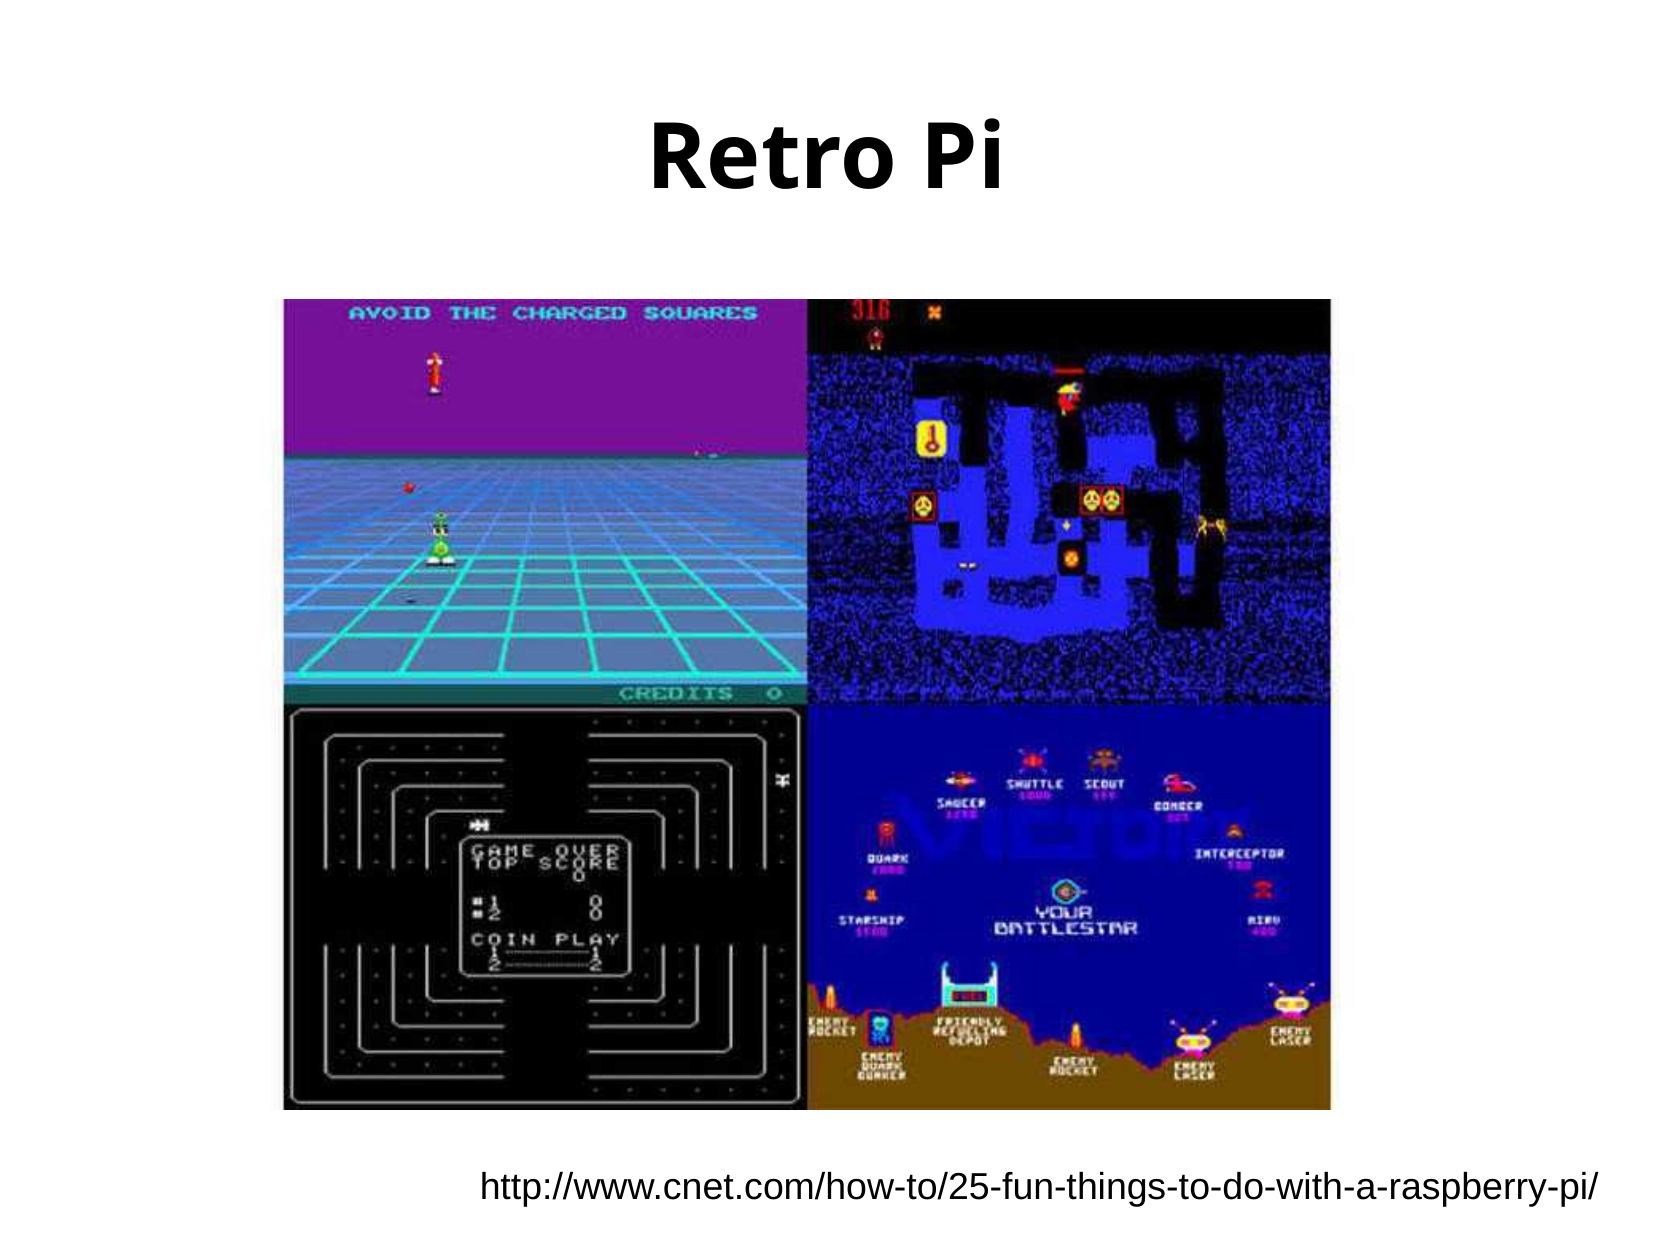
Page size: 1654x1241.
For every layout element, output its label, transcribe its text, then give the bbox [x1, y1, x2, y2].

picture [195, 299, 1420, 1110]
title Retro Pi [82, 49, 1571, 257]
text_box http://www.cnet.com/how-to/25-fun-things-to-do-with-a-raspberry-pi/ [465, 1158, 1621, 1216]
